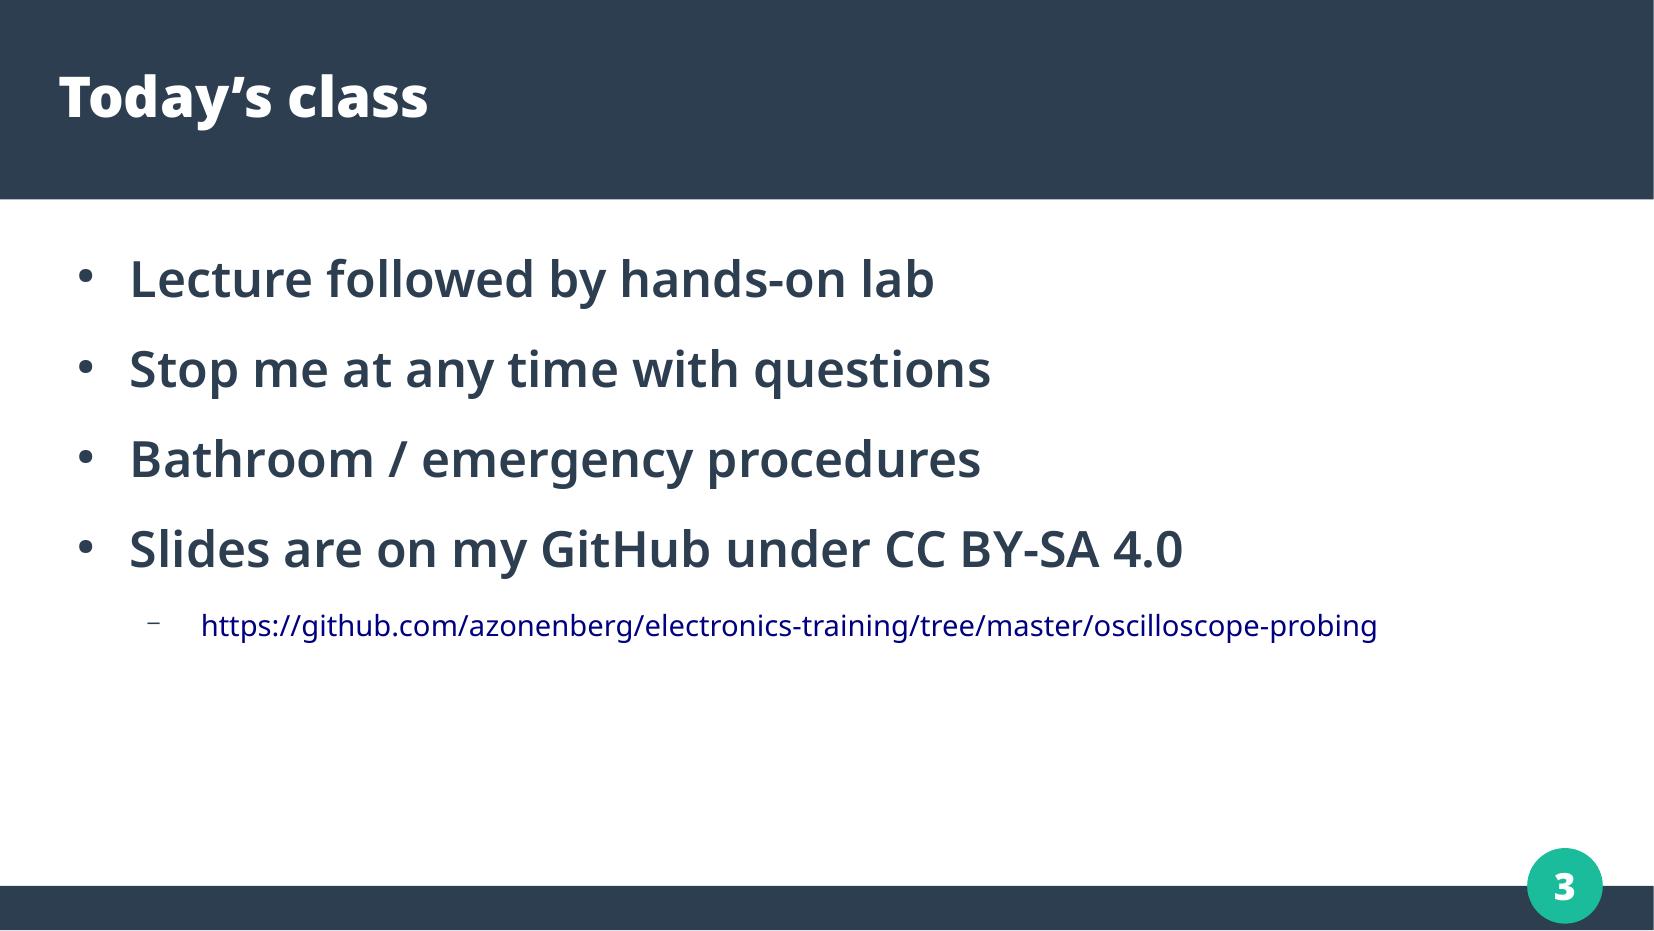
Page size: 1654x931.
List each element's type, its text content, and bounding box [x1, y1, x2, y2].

list Lecture followed by hands-on lab Stop me at any time with questions Bathroom / emergency procedures Slides are on my GitHub under CC BY-SA 4.0 https://github.com/azonenberg/electronics-training/tree/master/oscilloscope-probing [59, 243, 1595, 864]
title Today’s class [59, 37, 1595, 155]
